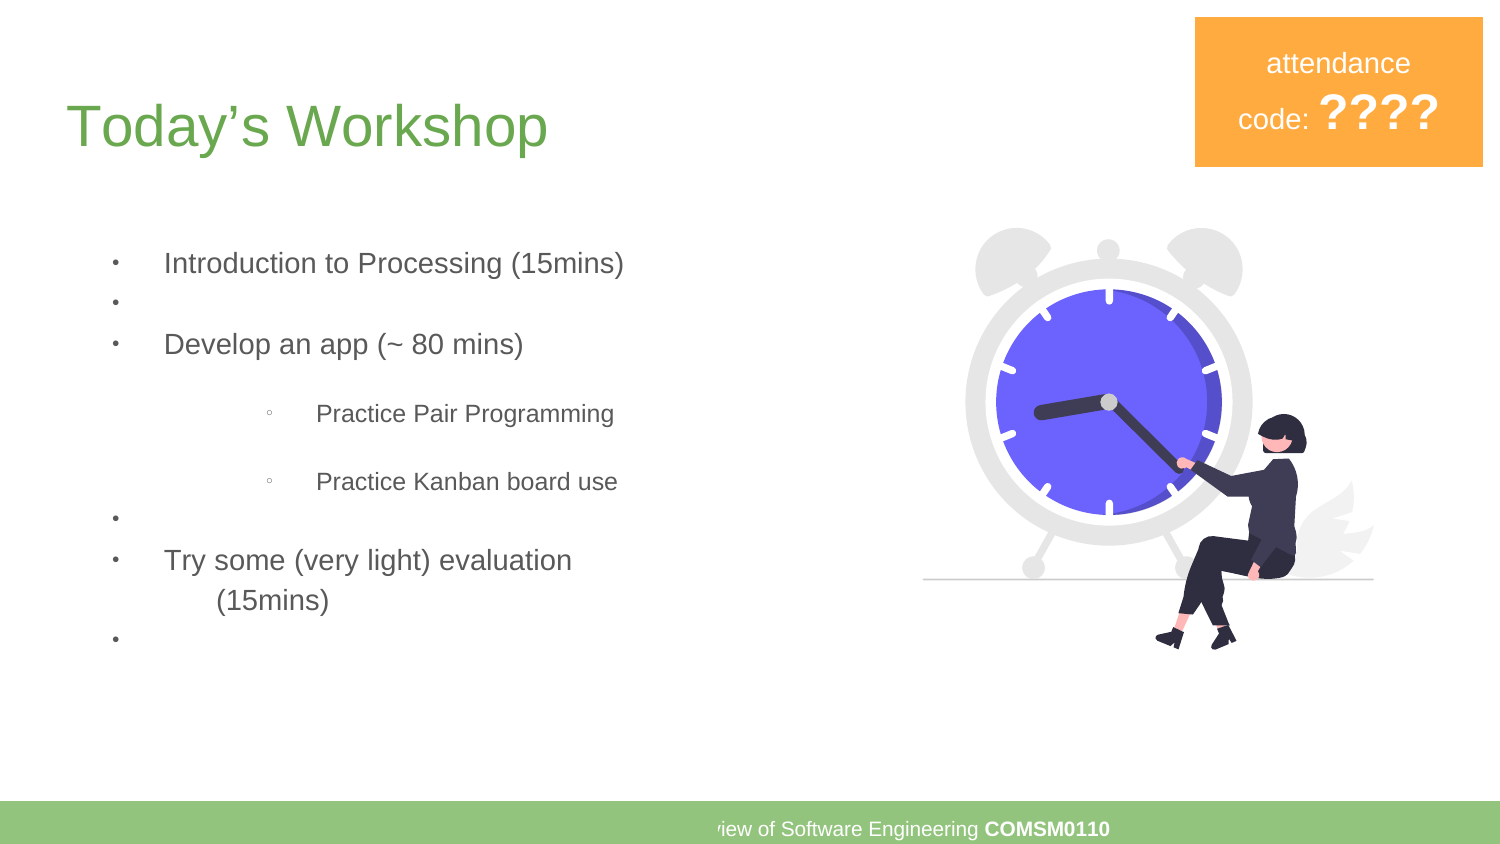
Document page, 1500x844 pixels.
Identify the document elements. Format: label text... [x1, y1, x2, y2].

list Introduction to Processing (15mins) Develop an app (~ 80 mins) Practice Pair Programming Practice Kanban board use Try some (very light) evaluation (15mins) [51, 189, 708, 750]
text_box attendance code: ???? [1195, 17, 1483, 167]
title Today’s Workshop [51, 72, 1195, 167]
picture [922, 227, 1374, 650]
